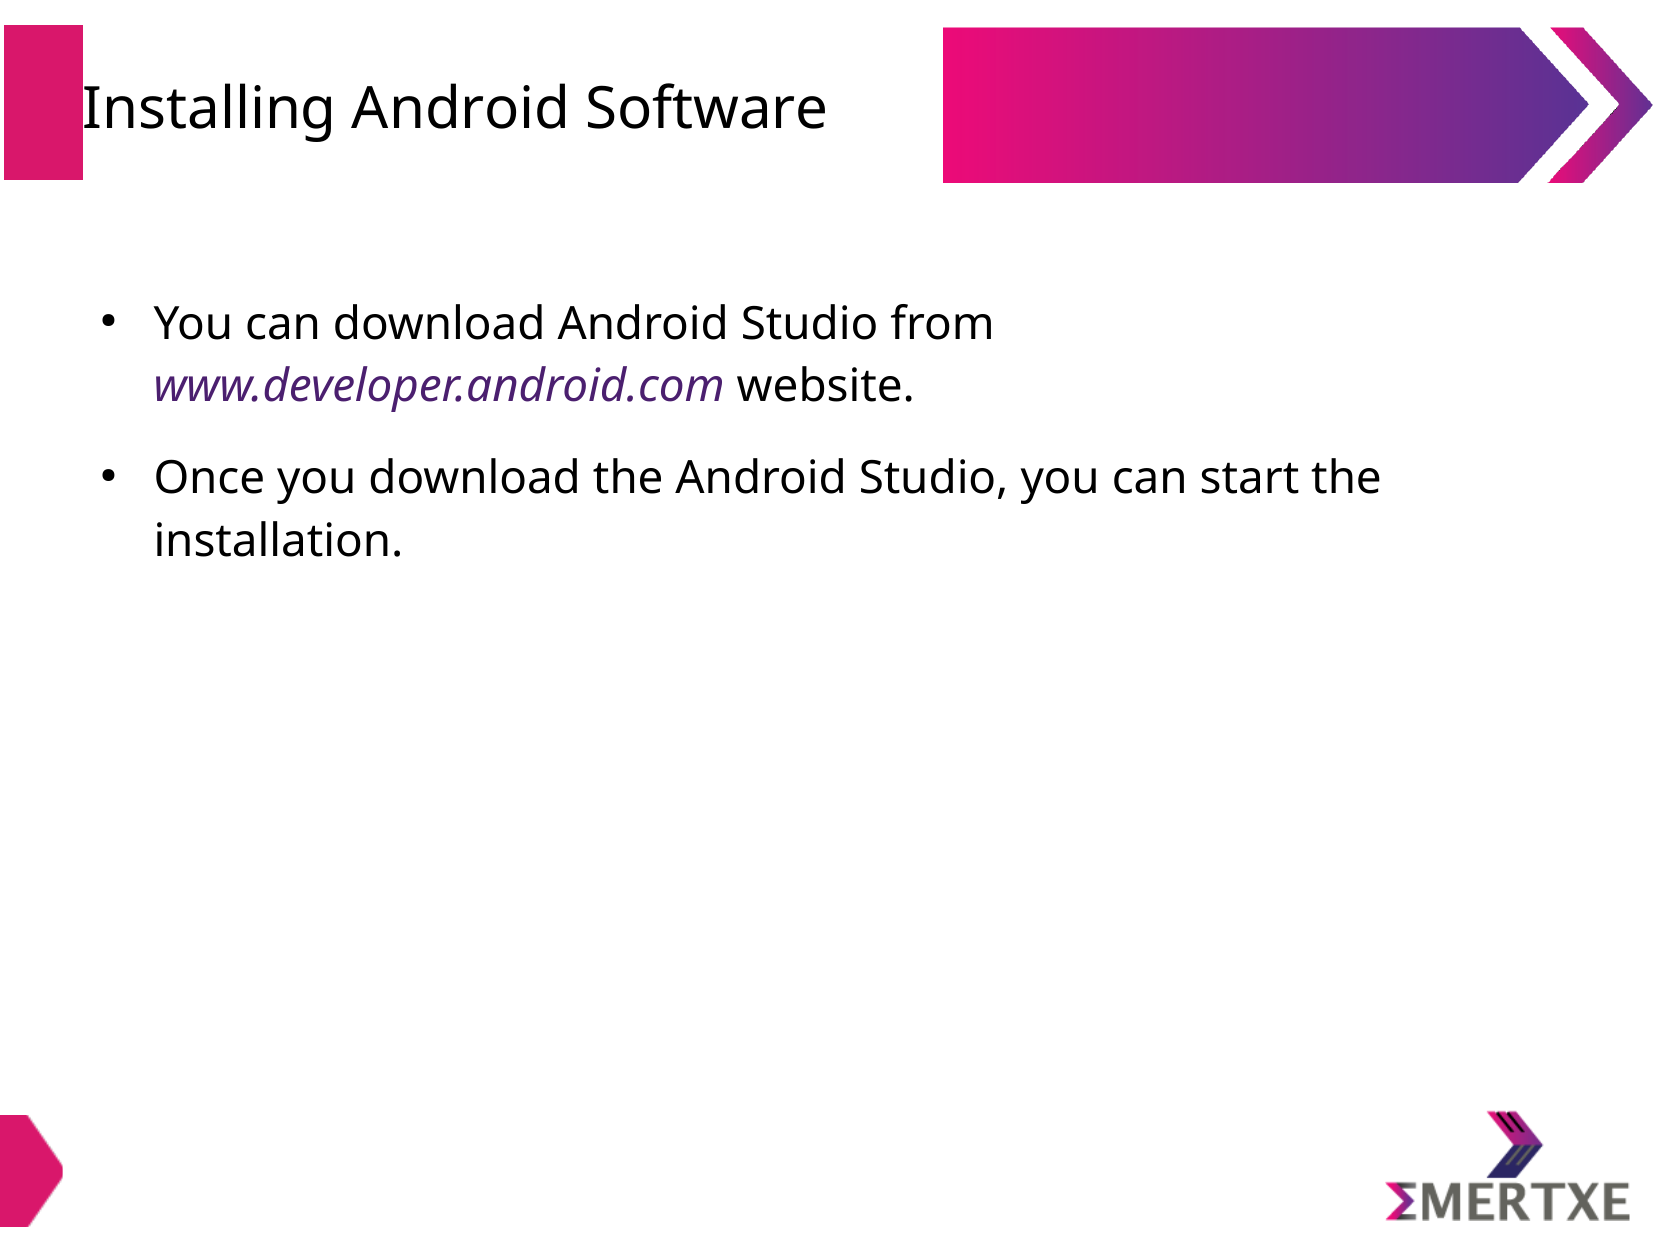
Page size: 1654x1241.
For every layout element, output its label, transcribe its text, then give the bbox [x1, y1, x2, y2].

picture [1571, 27, 1653, 183]
title Installing Android Software [82, 2, 1571, 210]
list You can download Android Studio from www.developer.android.com website. Once you download the Android Studio, you can start the installation. [82, 290, 1571, 1010]
picture [1385, 1107, 1631, 1221]
